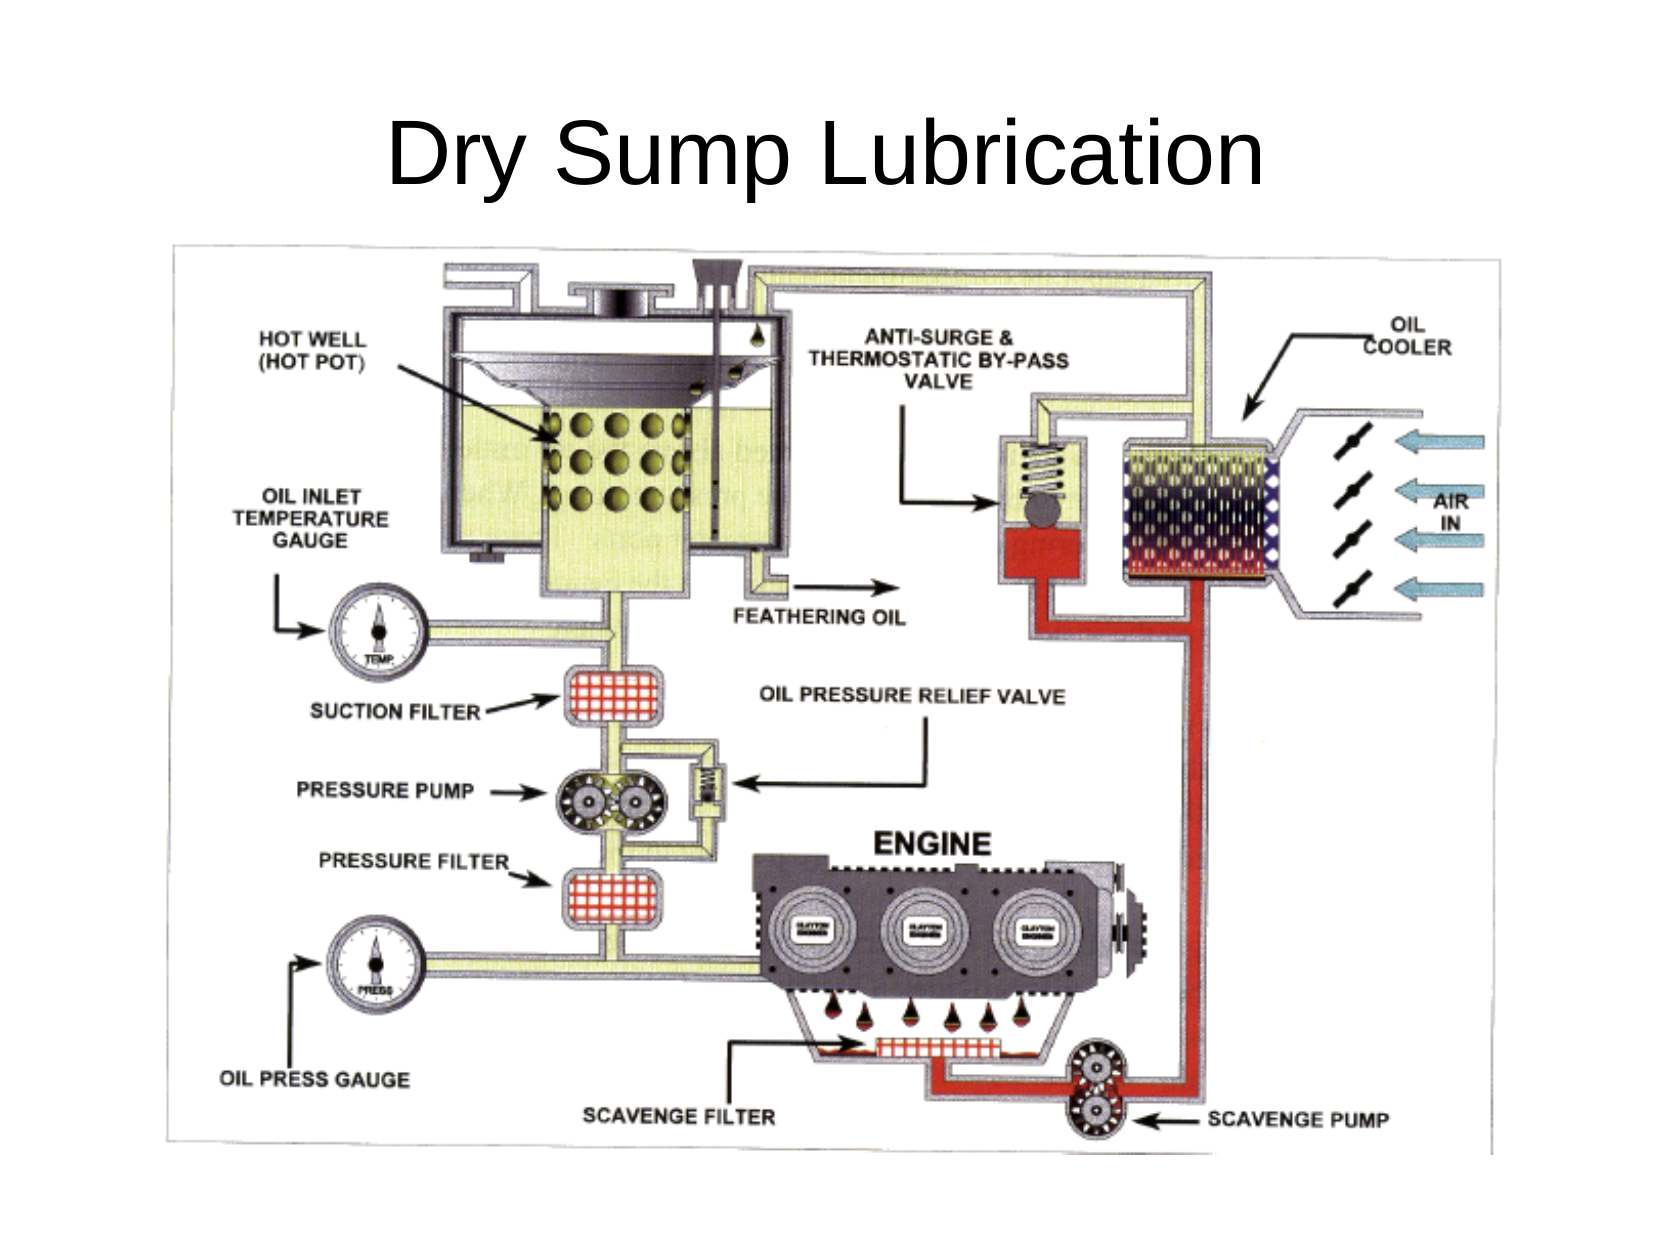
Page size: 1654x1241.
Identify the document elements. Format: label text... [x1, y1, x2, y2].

title Dry Sump Lubrication [82, 49, 1571, 257]
picture [165, 239, 1516, 1156]
